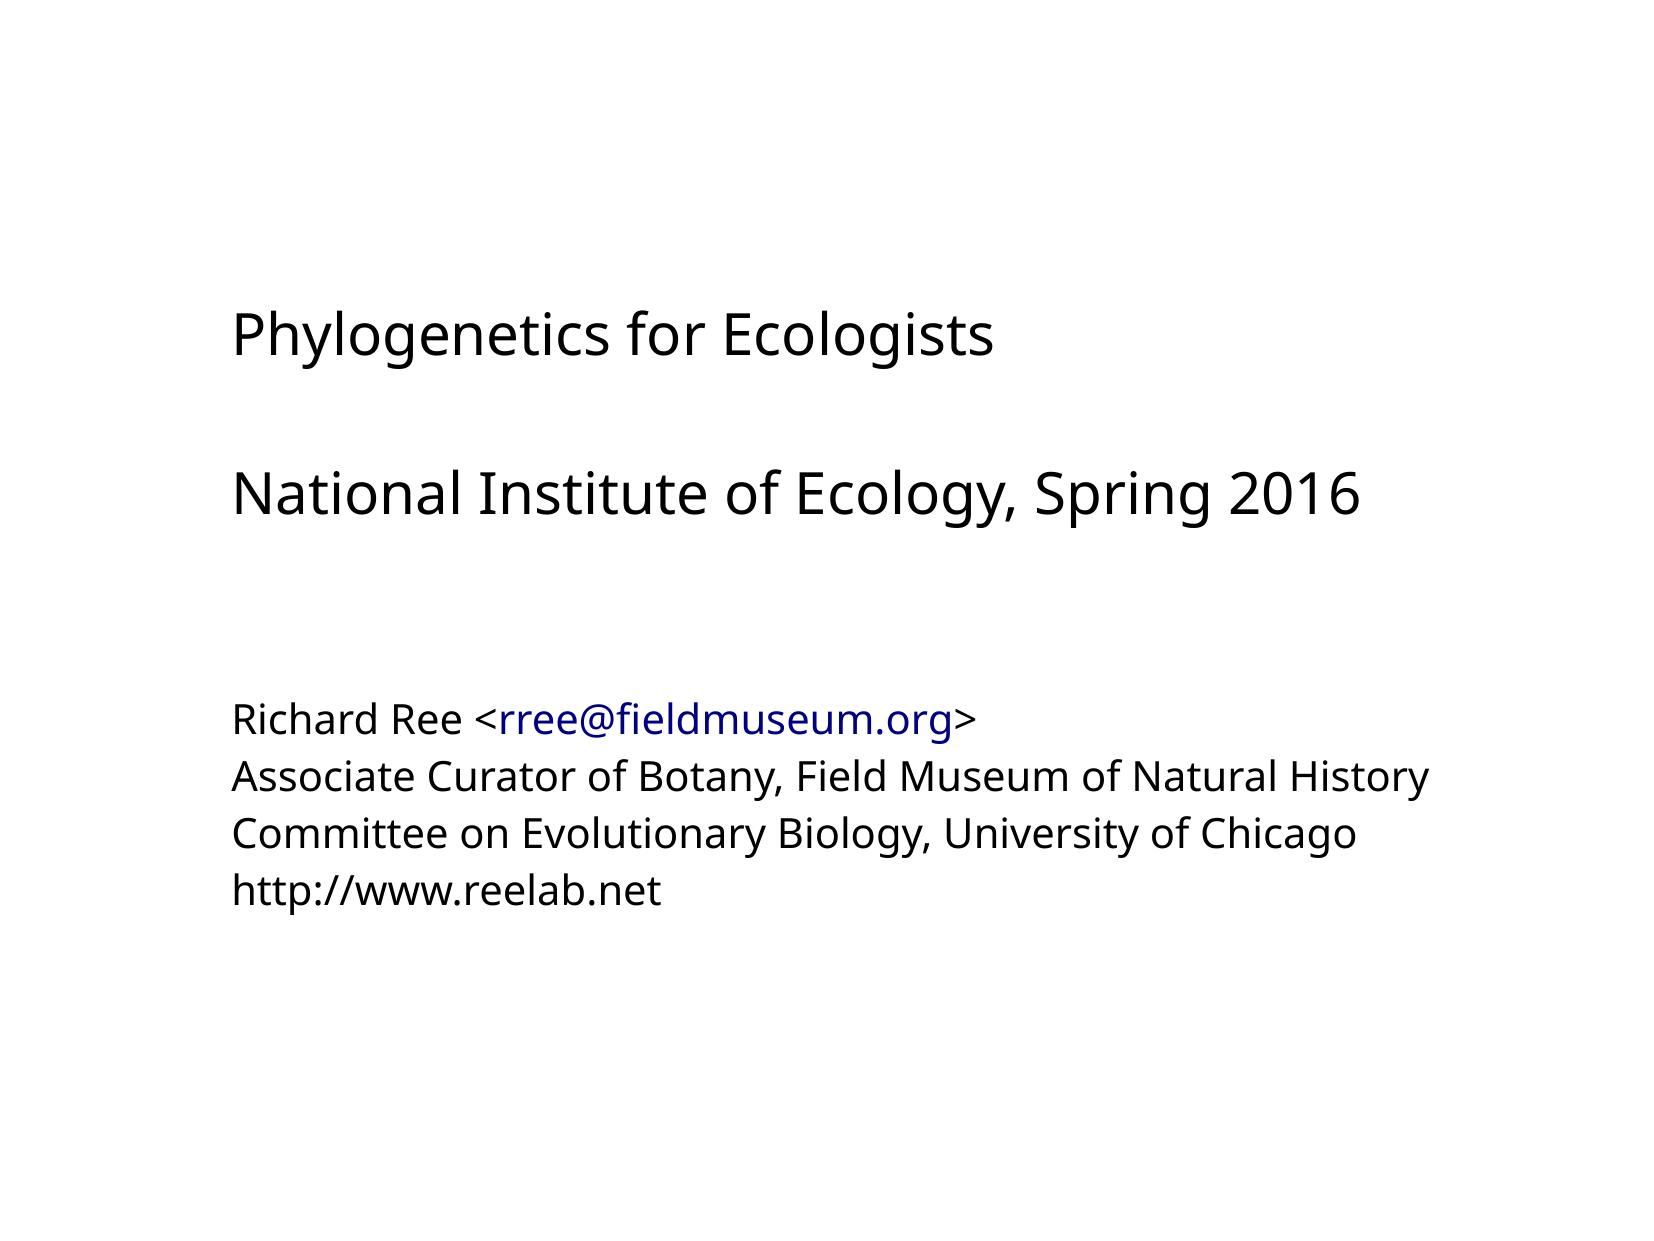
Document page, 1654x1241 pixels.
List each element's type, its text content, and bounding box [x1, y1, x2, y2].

title Phylogenetics for Ecologists National Institute of Ecology, Spring 2016 Richard Ree <rree@fieldmuseum.org> Associate Curator of Botany, Field Museum of Natural History Committee on Evolutionary Biology, University of Chicago http://www.reelab.net [231, 255, 1554, 955]
